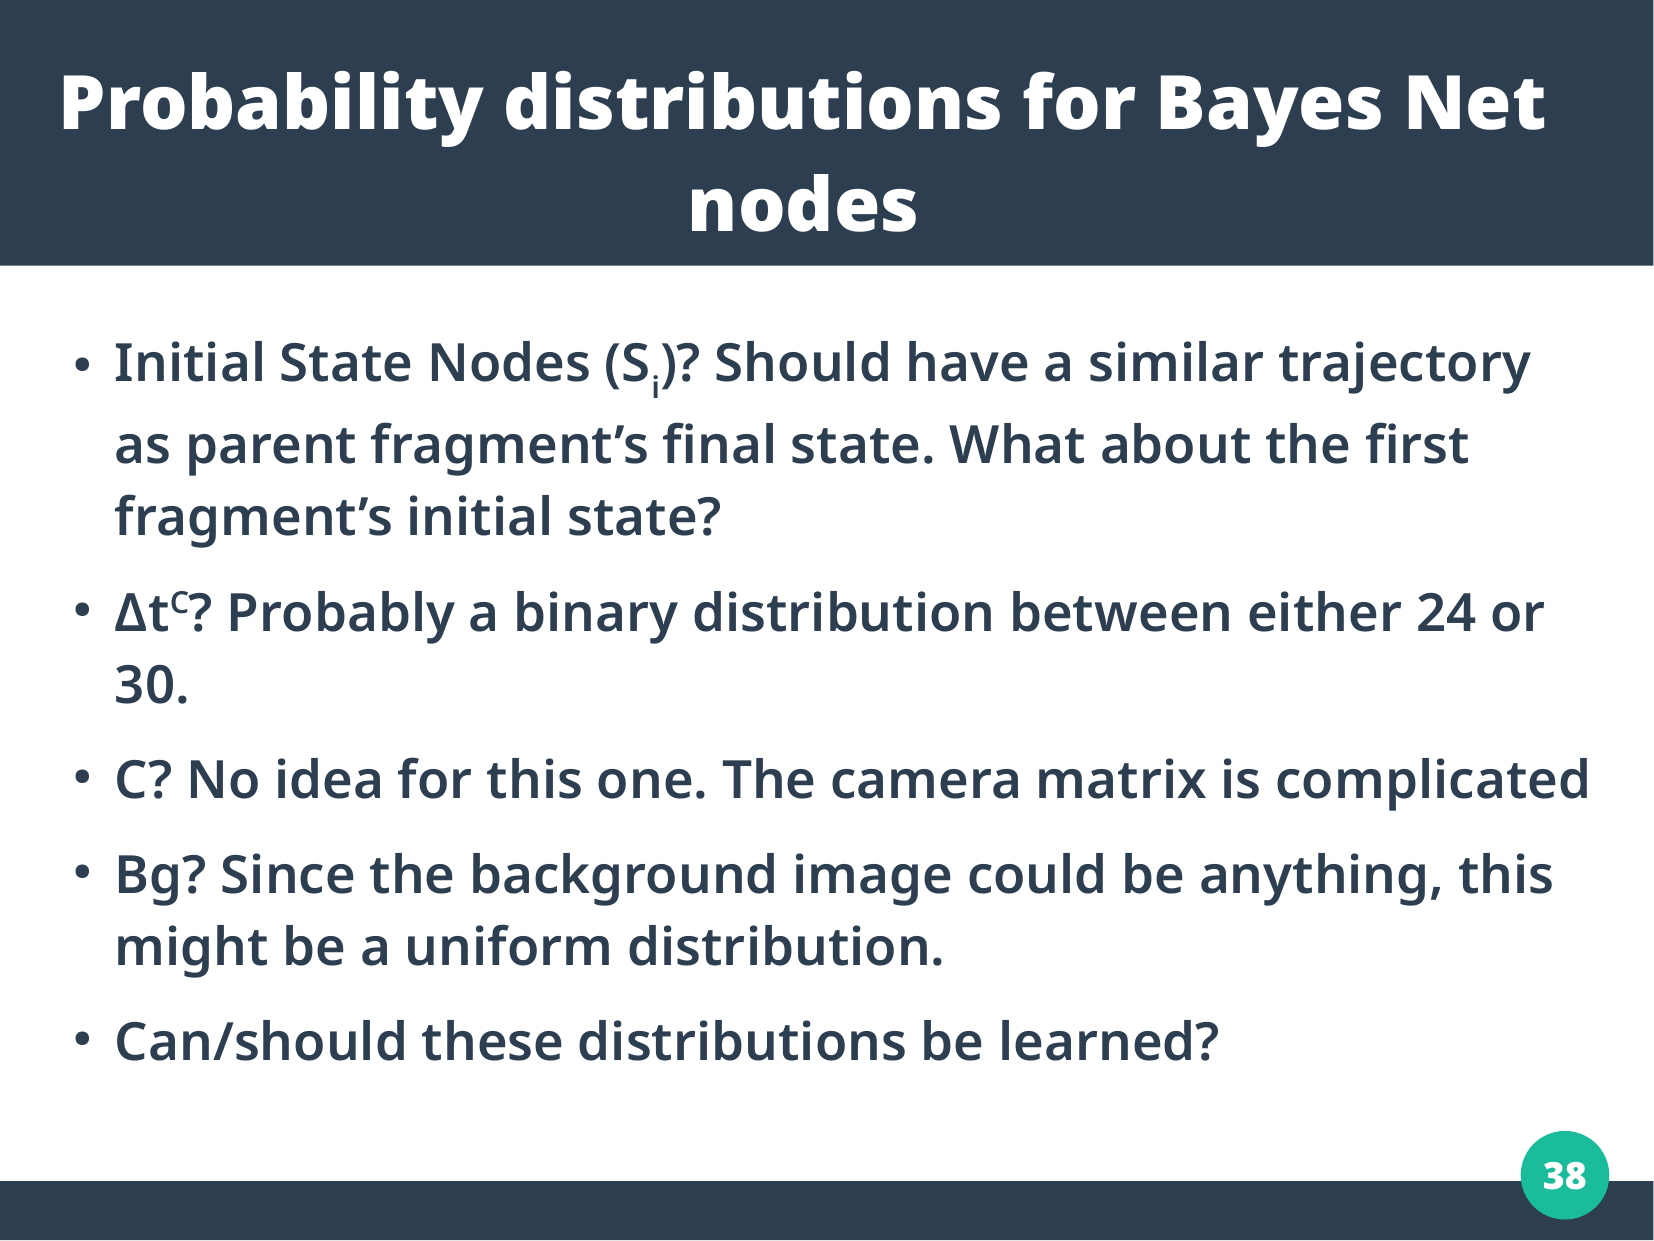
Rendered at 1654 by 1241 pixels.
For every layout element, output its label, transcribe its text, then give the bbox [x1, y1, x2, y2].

title Probability distributions for Bayes Net nodes [59, 49, 1595, 207]
list Initial State Nodes (Si)? Should have a similar trajectory as parent fragment’s final state. What about the first fragment’s initial state? ΔtC? Probably a binary distribution between either 24 or 30. C? No idea for this one. The camera matrix is complicated Bg? Since the background image could be anything, this might be a uniform distribution. Can/should these distributions be learned? [59, 324, 1595, 1152]
